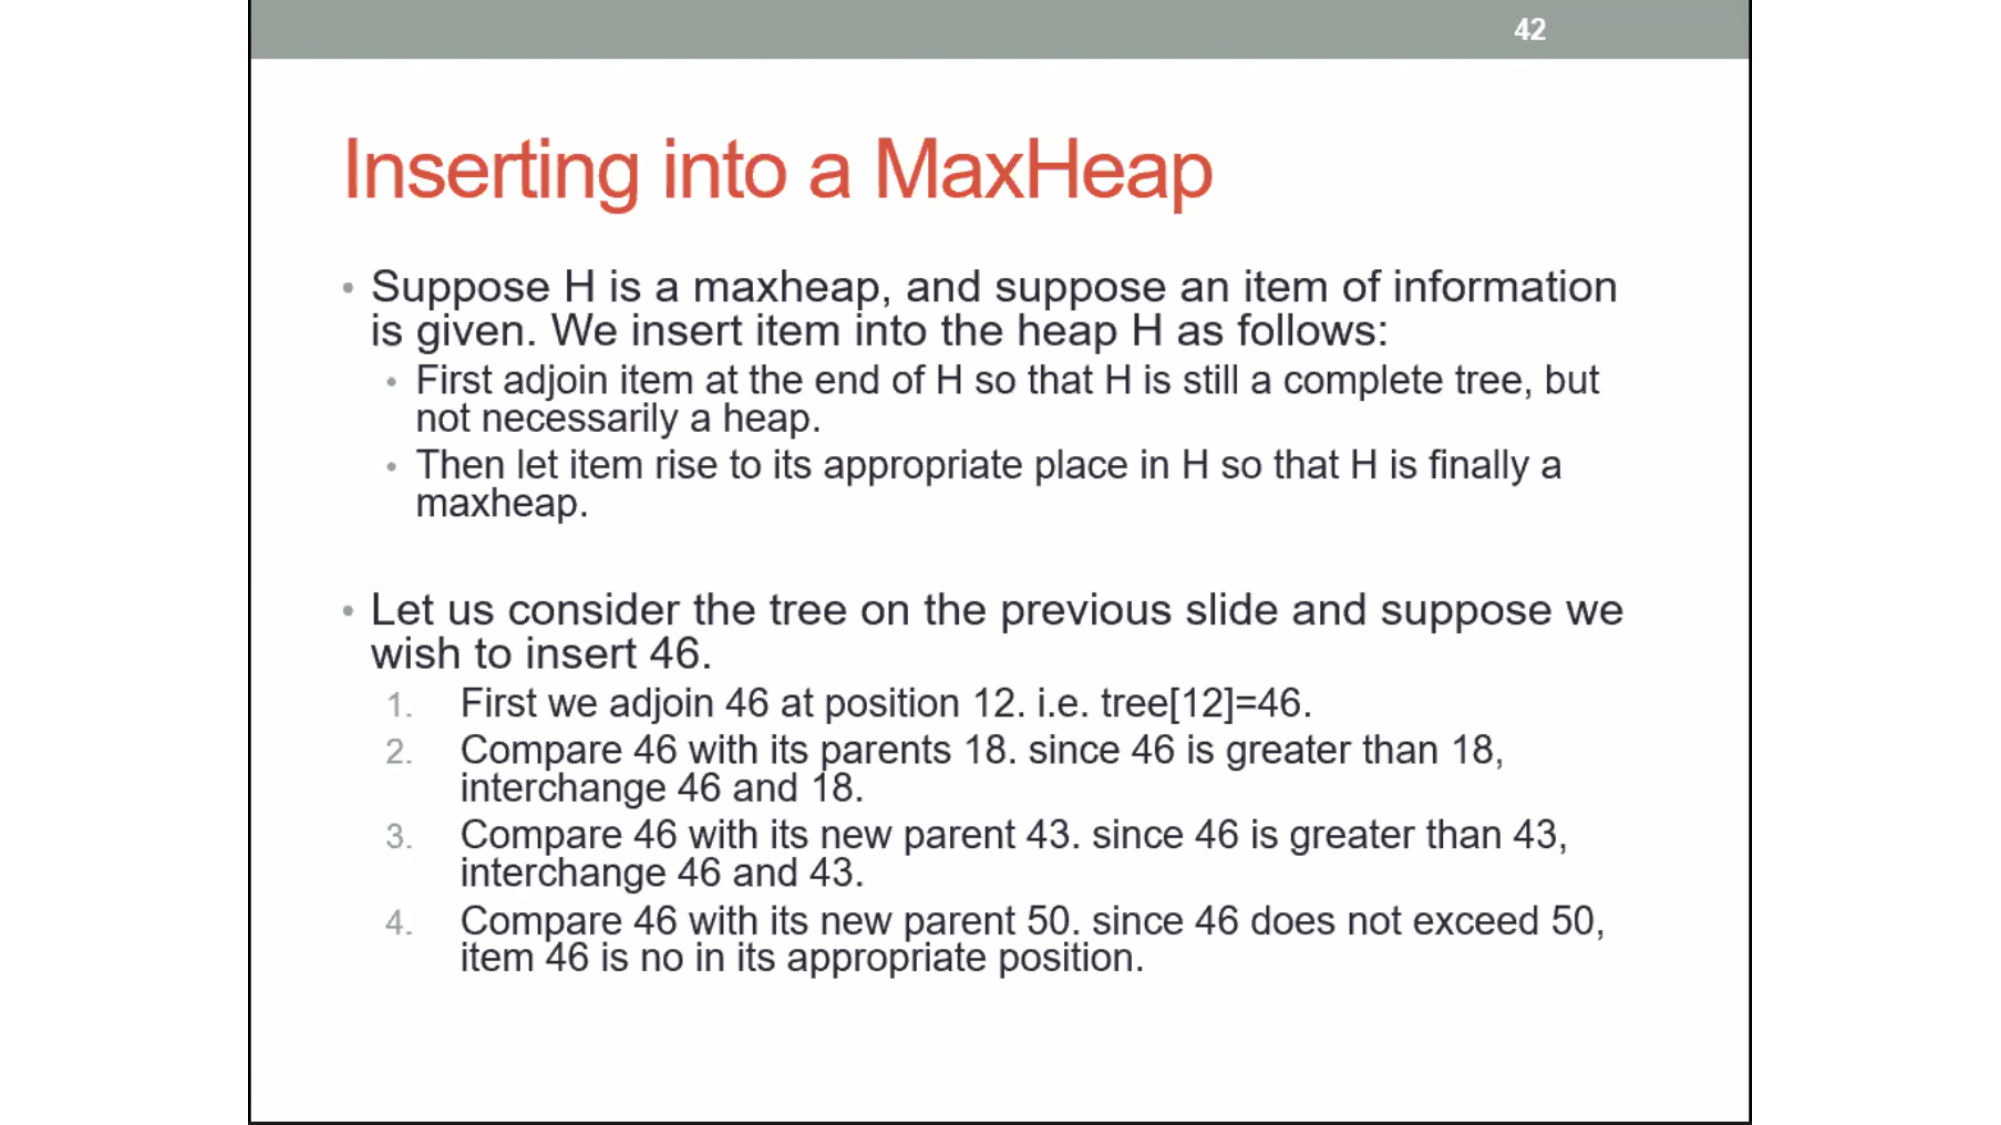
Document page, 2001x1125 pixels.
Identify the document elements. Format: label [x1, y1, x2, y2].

picture [248, 0, 1752, 1125]
